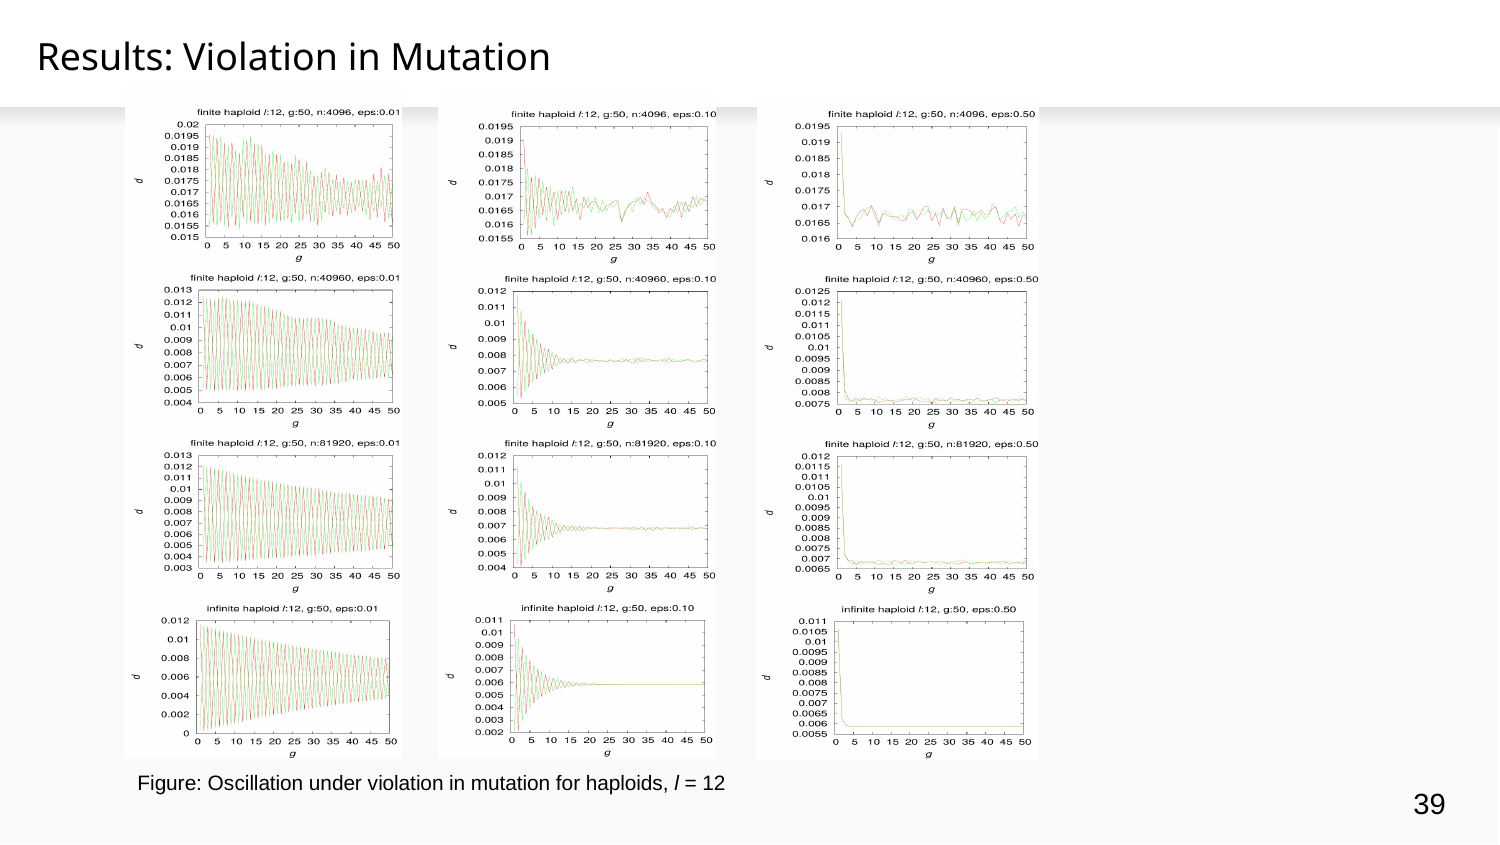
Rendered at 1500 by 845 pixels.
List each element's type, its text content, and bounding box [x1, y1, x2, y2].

picture [757, 96, 1039, 761]
picture [438, 92, 716, 759]
text_box Figure: Oscillation under violation in mutation for haploids, l = 12 [122, 764, 987, 809]
picture [125, 84, 402, 759]
title Results: Violation in Mutation [36, 6, 1485, 106]
